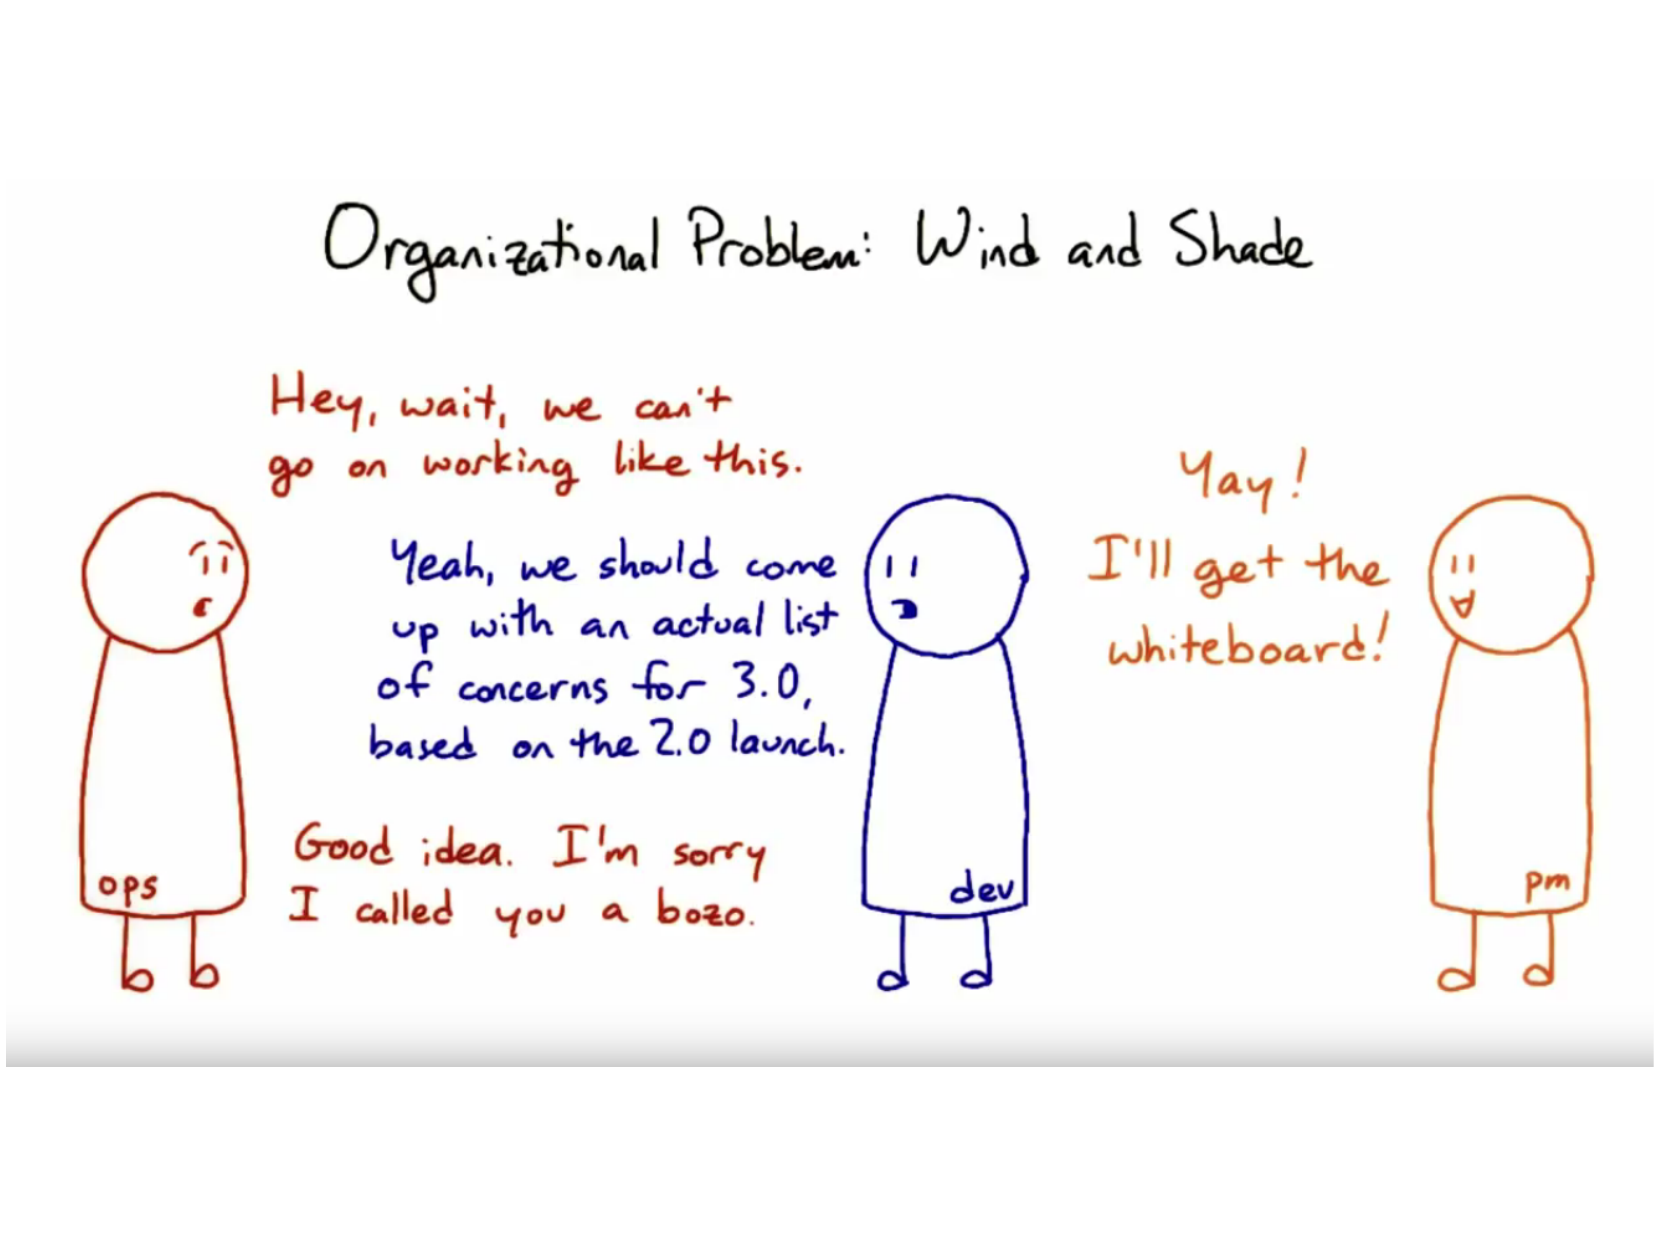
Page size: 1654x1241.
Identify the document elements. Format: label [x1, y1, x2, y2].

picture [6, 179, 1654, 1067]
